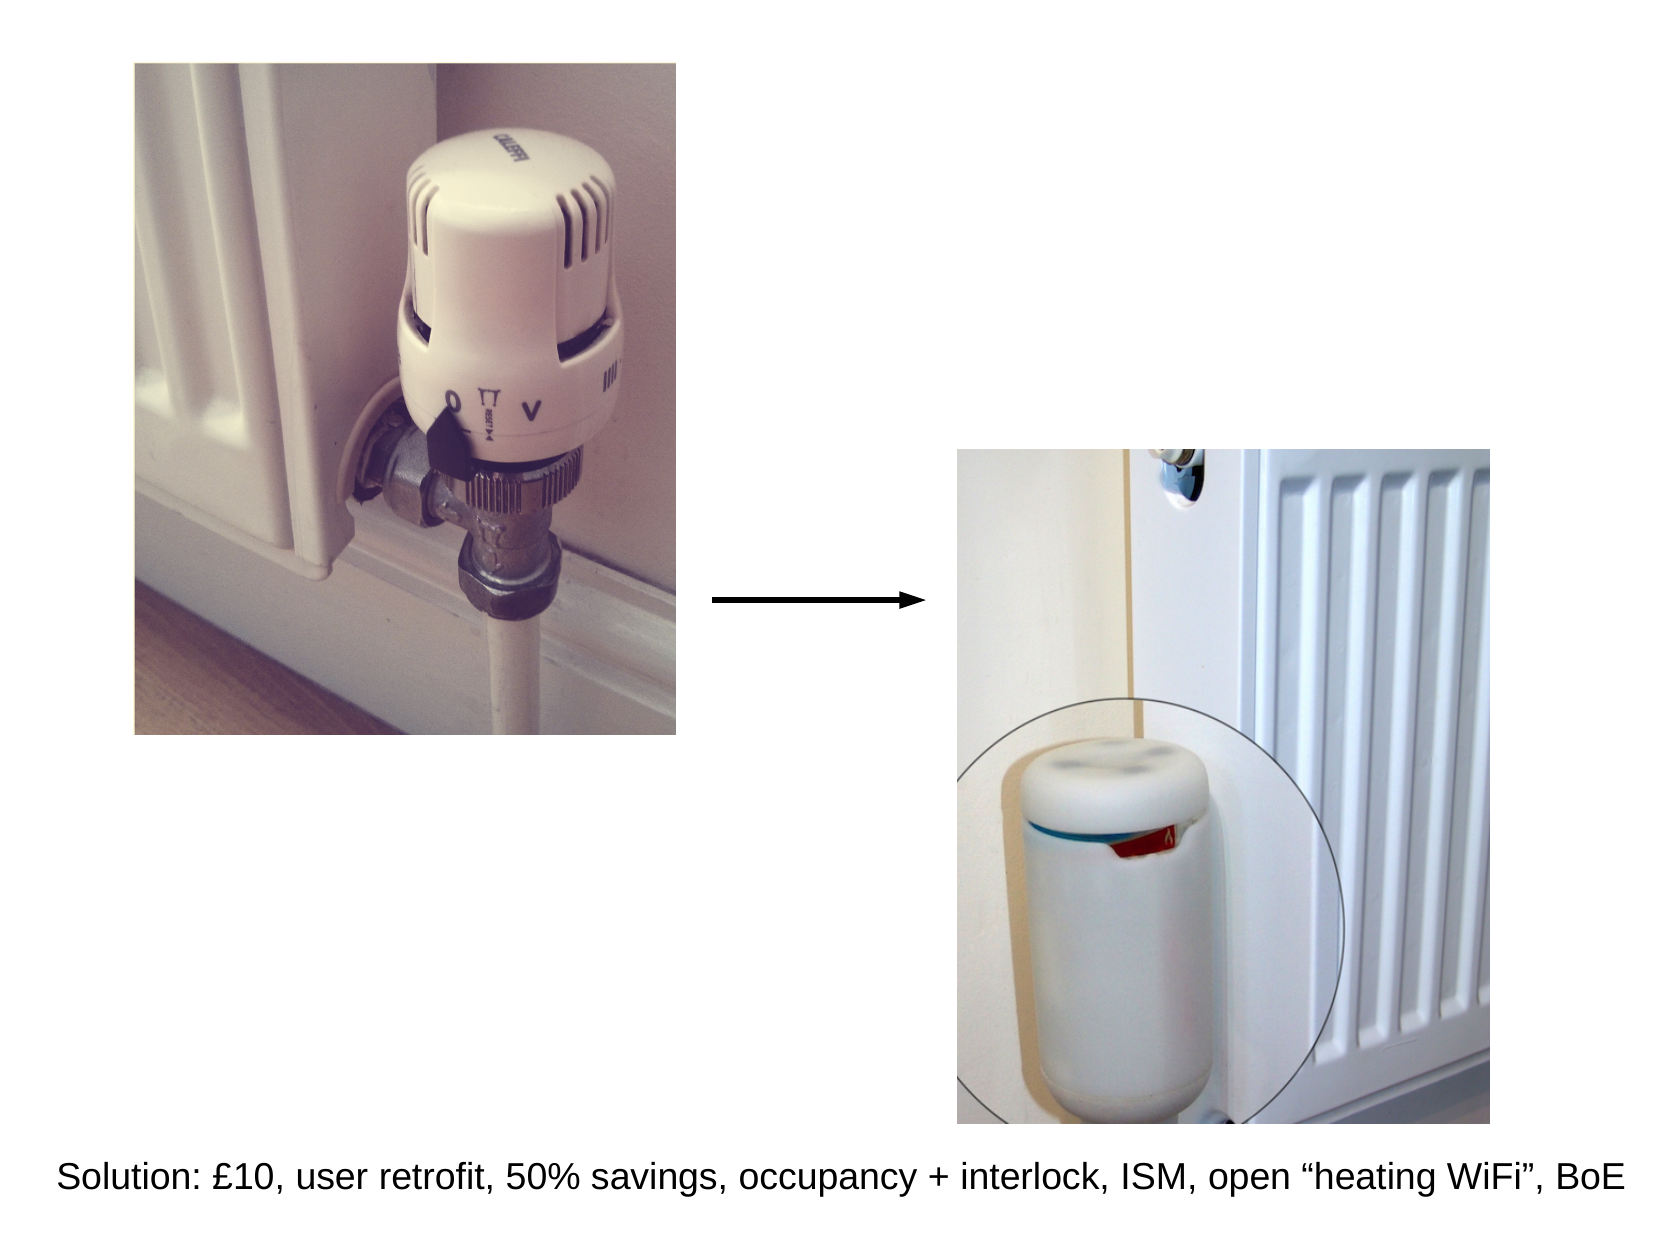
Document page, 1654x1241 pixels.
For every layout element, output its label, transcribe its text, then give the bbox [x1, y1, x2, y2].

picture [957, 449, 1490, 1124]
picture [133, 62, 676, 735]
text_box Solution: £10, user retrofit, 50% savings, occupancy + interlock, ISM, open “heating WiFi”, BoE [41, 1148, 1645, 1206]
